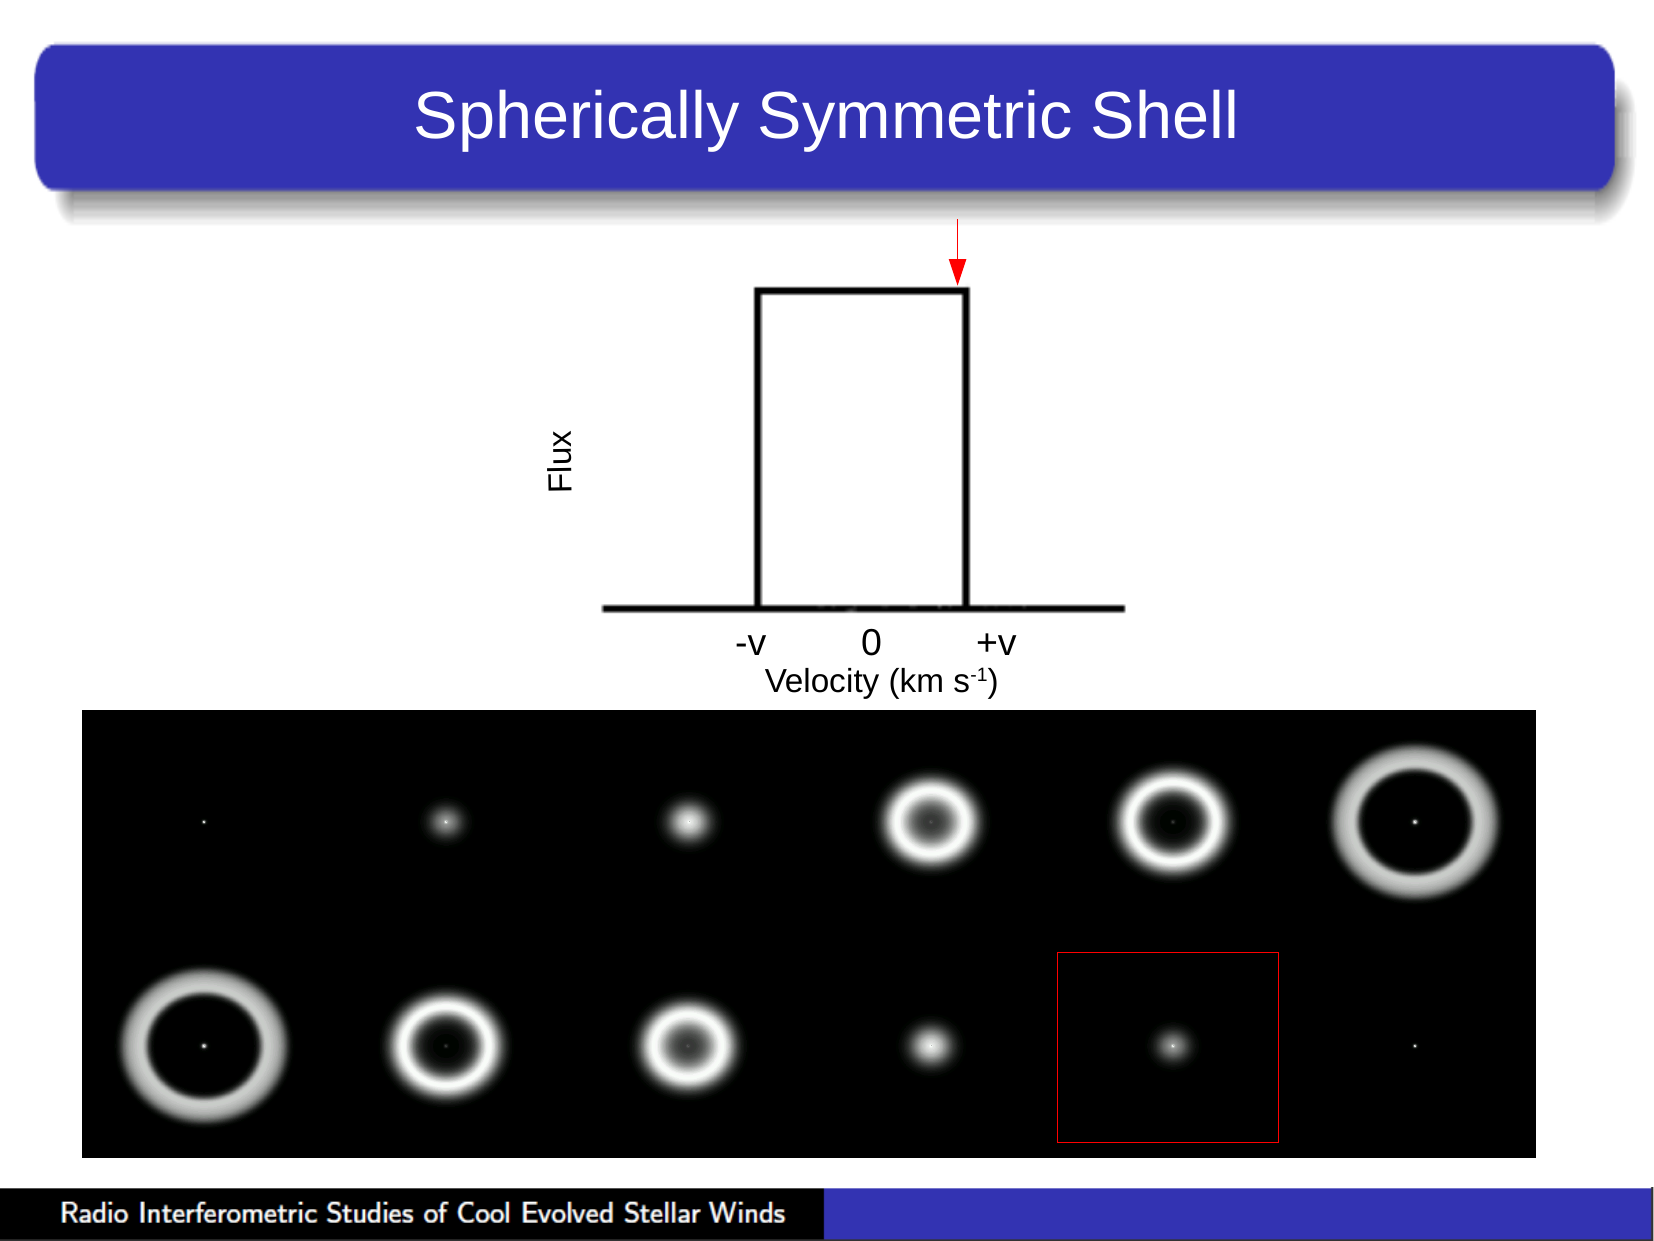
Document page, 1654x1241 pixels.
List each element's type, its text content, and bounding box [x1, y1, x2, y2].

text_box Velocity (km s-1) [750, 671, 1075, 709]
picture [590, 258, 1243, 621]
text_box Flux [531, 324, 587, 509]
picture [82, 710, 1536, 1158]
picture [0, 1187, 1654, 1241]
text_box Spherically Symmetric Shell [59, 70, 1595, 236]
text_box -v 0 +v [720, 614, 1105, 671]
picture [23, 29, 1648, 237]
